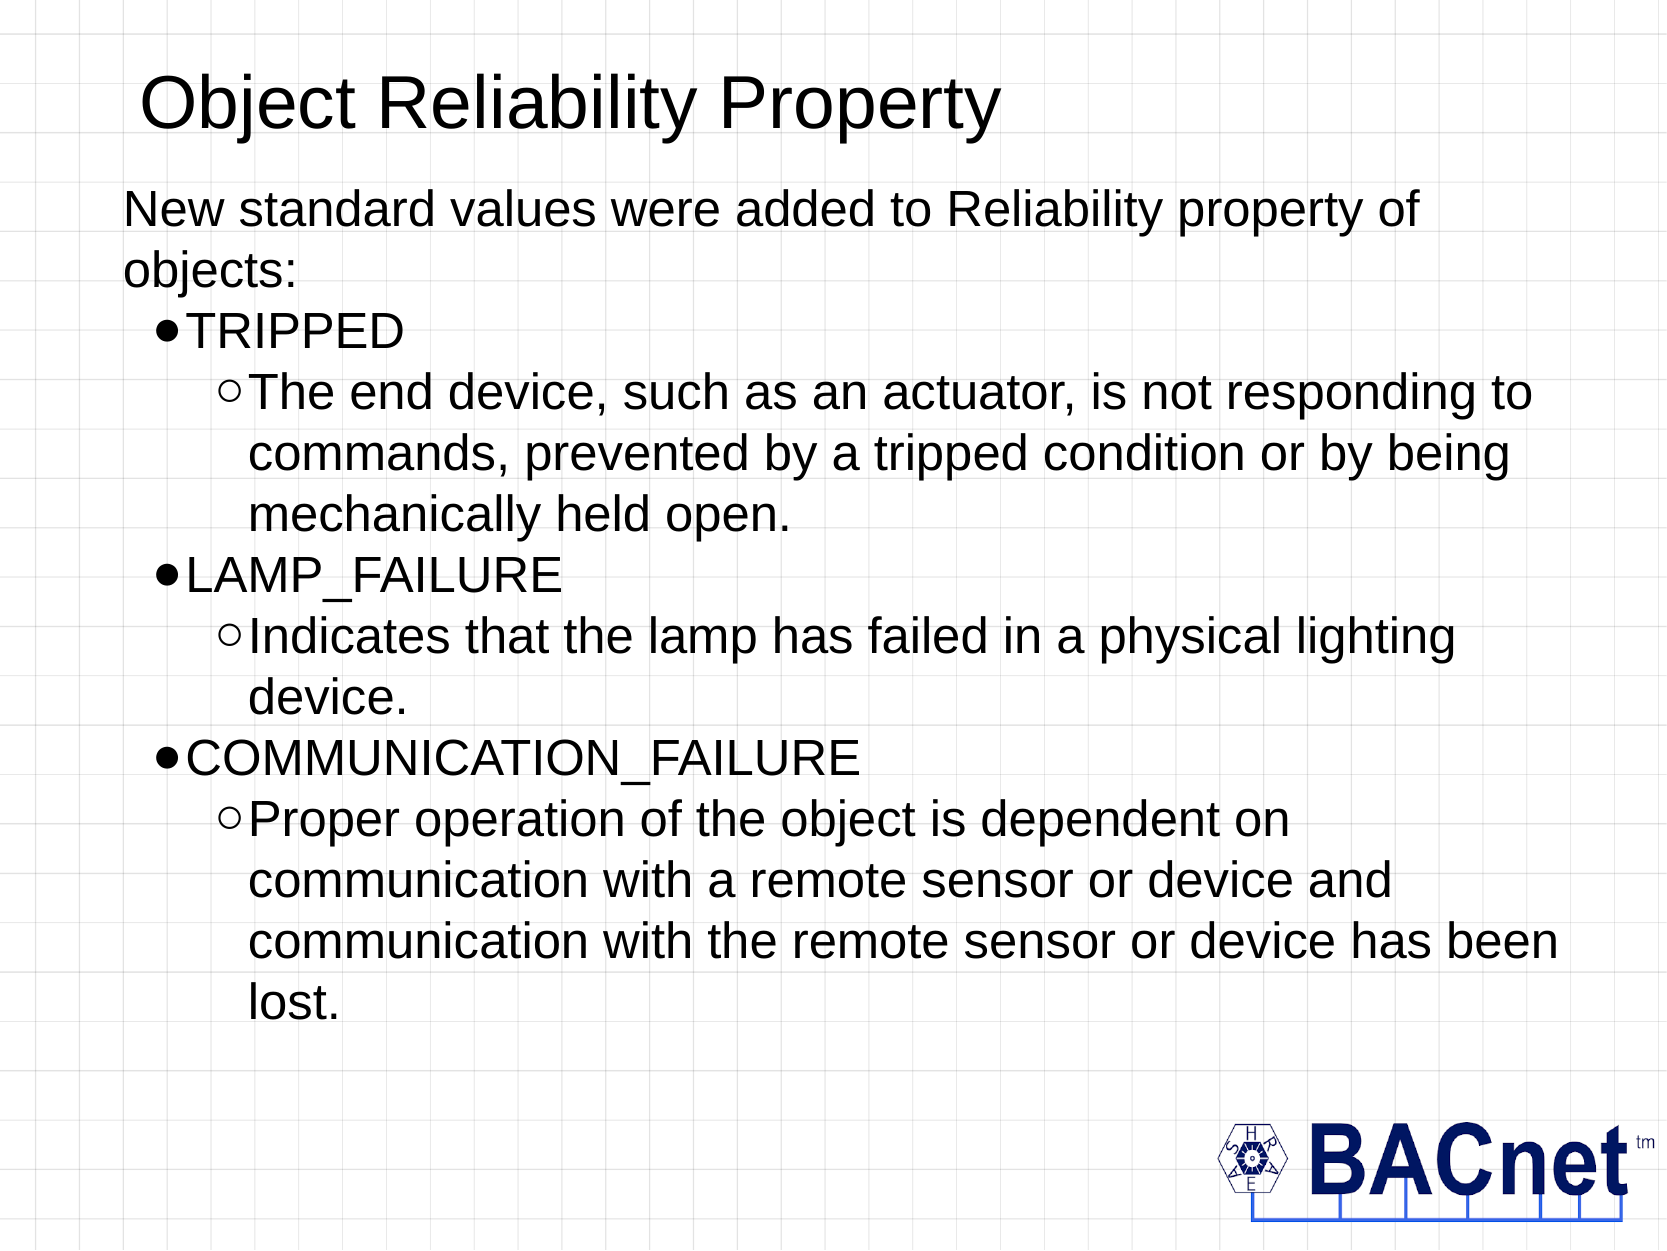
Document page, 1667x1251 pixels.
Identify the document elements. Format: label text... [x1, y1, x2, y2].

picture [0, 0, 1667, 1250]
list New standard values were added to Reliability property of objects: TRIPPED The end device, such as an actuator, is not responding to commands, prevented by a tripped condition or by being mechanically held open. LAMP_FAILURE Indicates that the lamp has failed in a physical lighting device. COMMUNICATION_FAILURE Proper operation of the object is dependent on communication with a remote sensor or device and communication with the remote sensor or device has been lost. [116, 169, 1615, 1196]
title Object Reliability Property [133, 47, 1630, 170]
